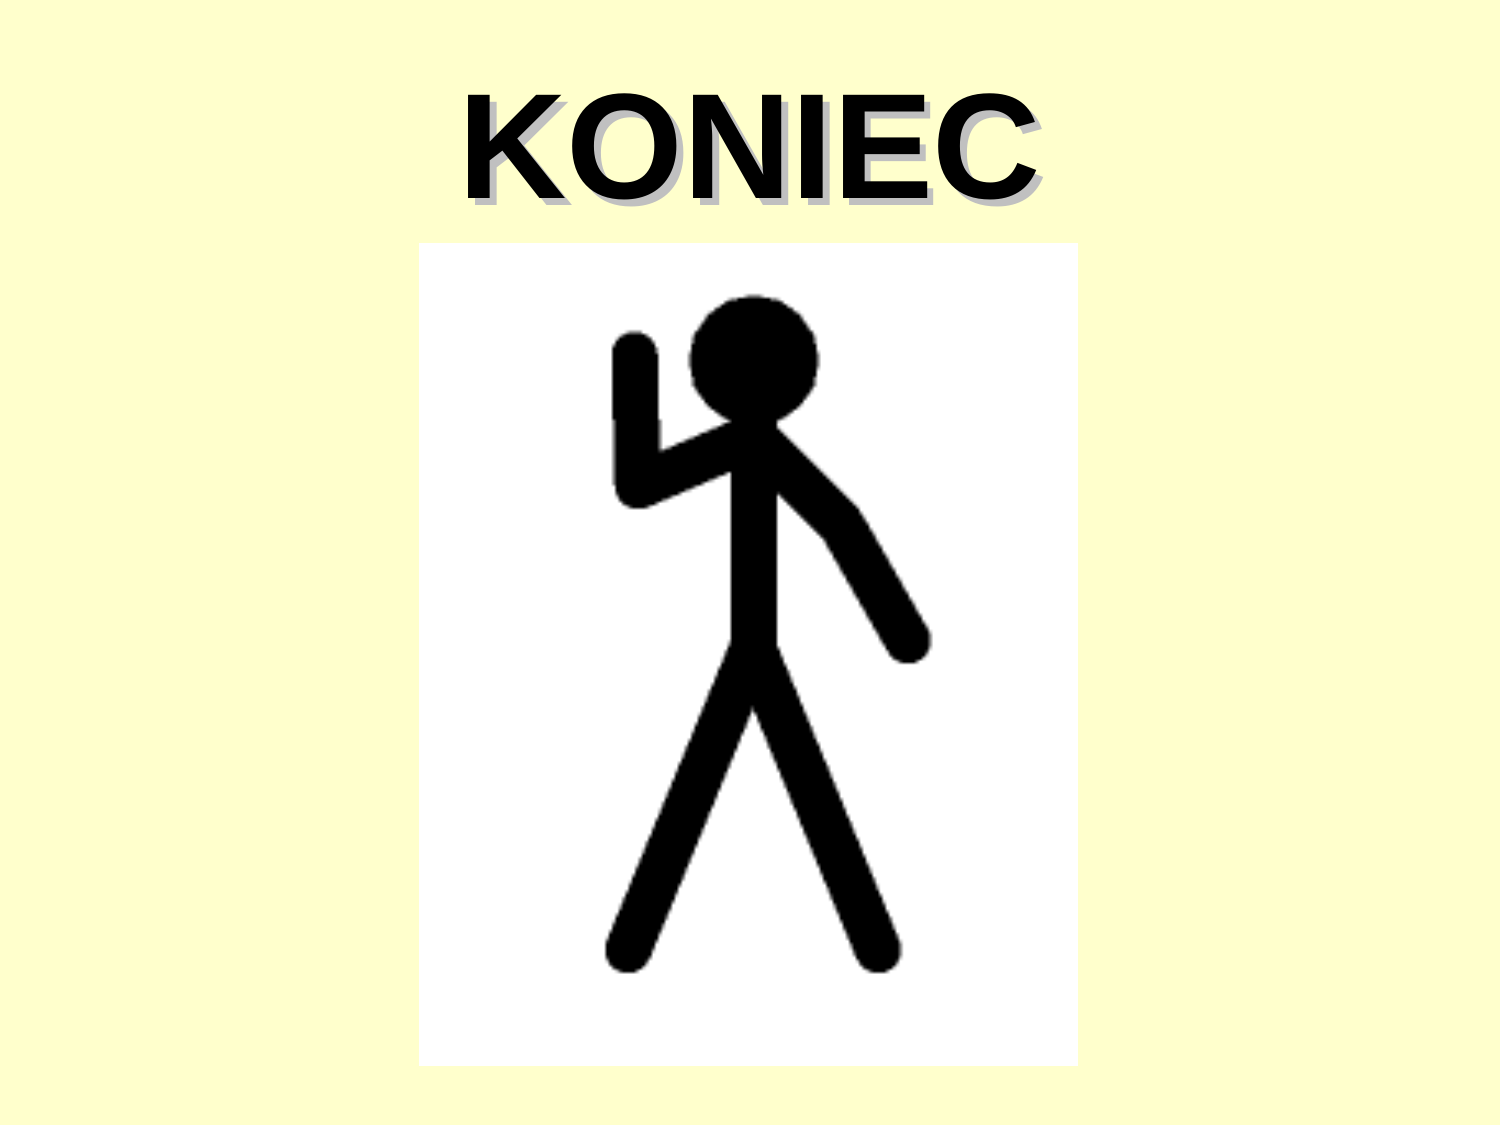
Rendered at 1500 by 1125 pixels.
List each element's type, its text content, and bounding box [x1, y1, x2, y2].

title KONIEC [75, 45, 1426, 233]
picture [419, 243, 1078, 1066]
